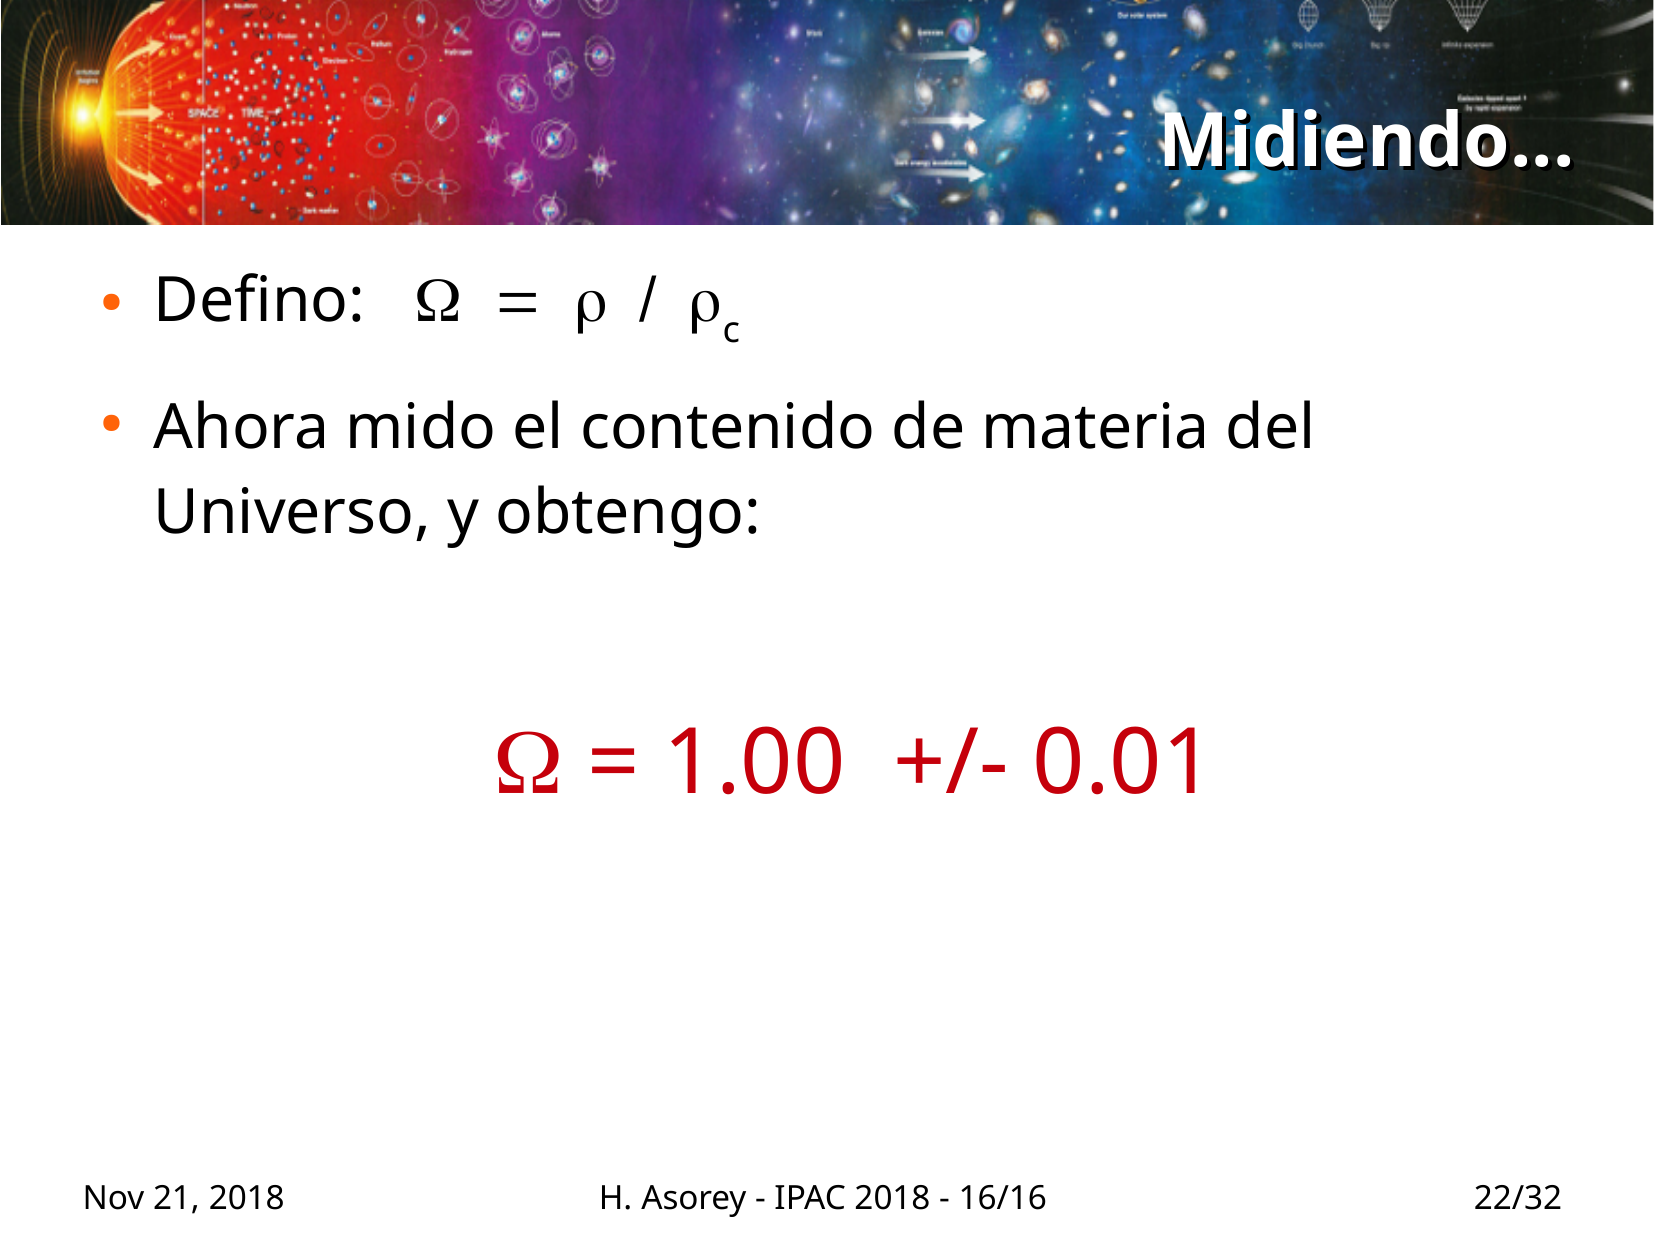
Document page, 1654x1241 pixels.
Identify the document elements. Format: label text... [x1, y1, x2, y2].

picture [1, 0, 1654, 225]
list Defino: W = r / rc Ahora mido el contenido de materia del Universo, y obtengo: W = 1.00 +/- 0.01 [82, 255, 1571, 975]
title Midiendo... [86, 49, 1576, 226]
